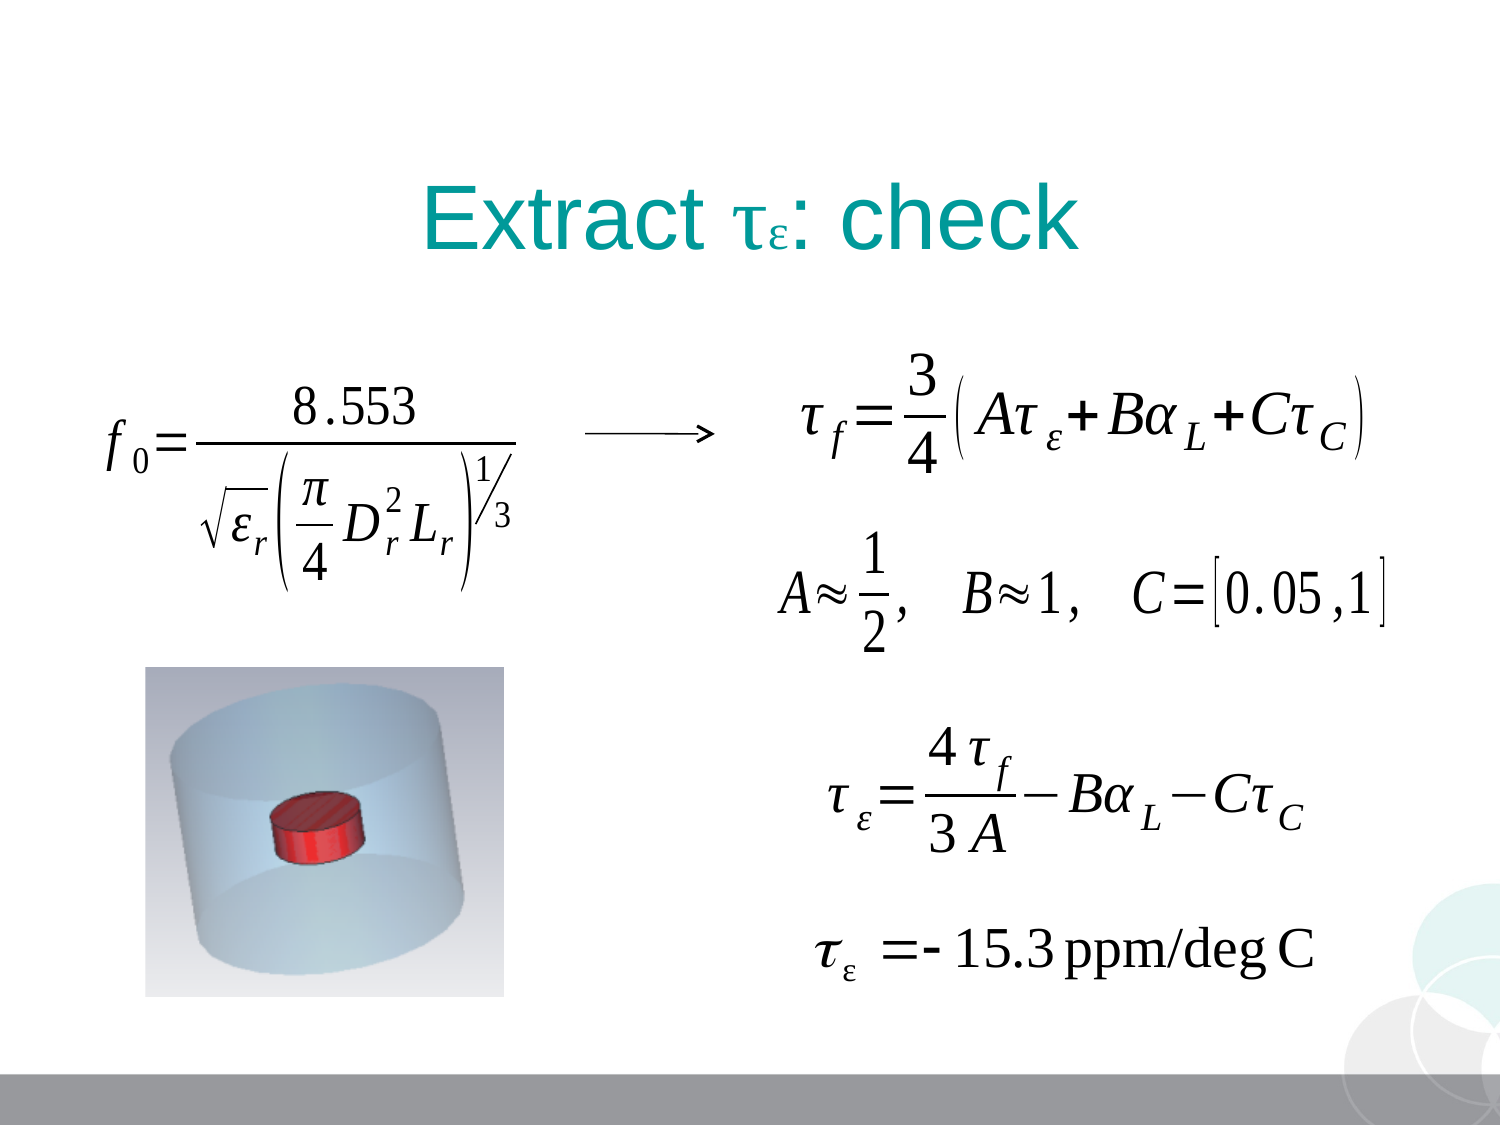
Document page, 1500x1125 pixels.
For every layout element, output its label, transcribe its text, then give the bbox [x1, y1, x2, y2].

picture [0, 667, 1500, 1125]
chart [93, 374, 536, 598]
chart [813, 714, 1325, 865]
chart [785, 339, 1388, 490]
title Extract τε: check [62, 137, 1438, 288]
chart [761, 518, 1404, 668]
